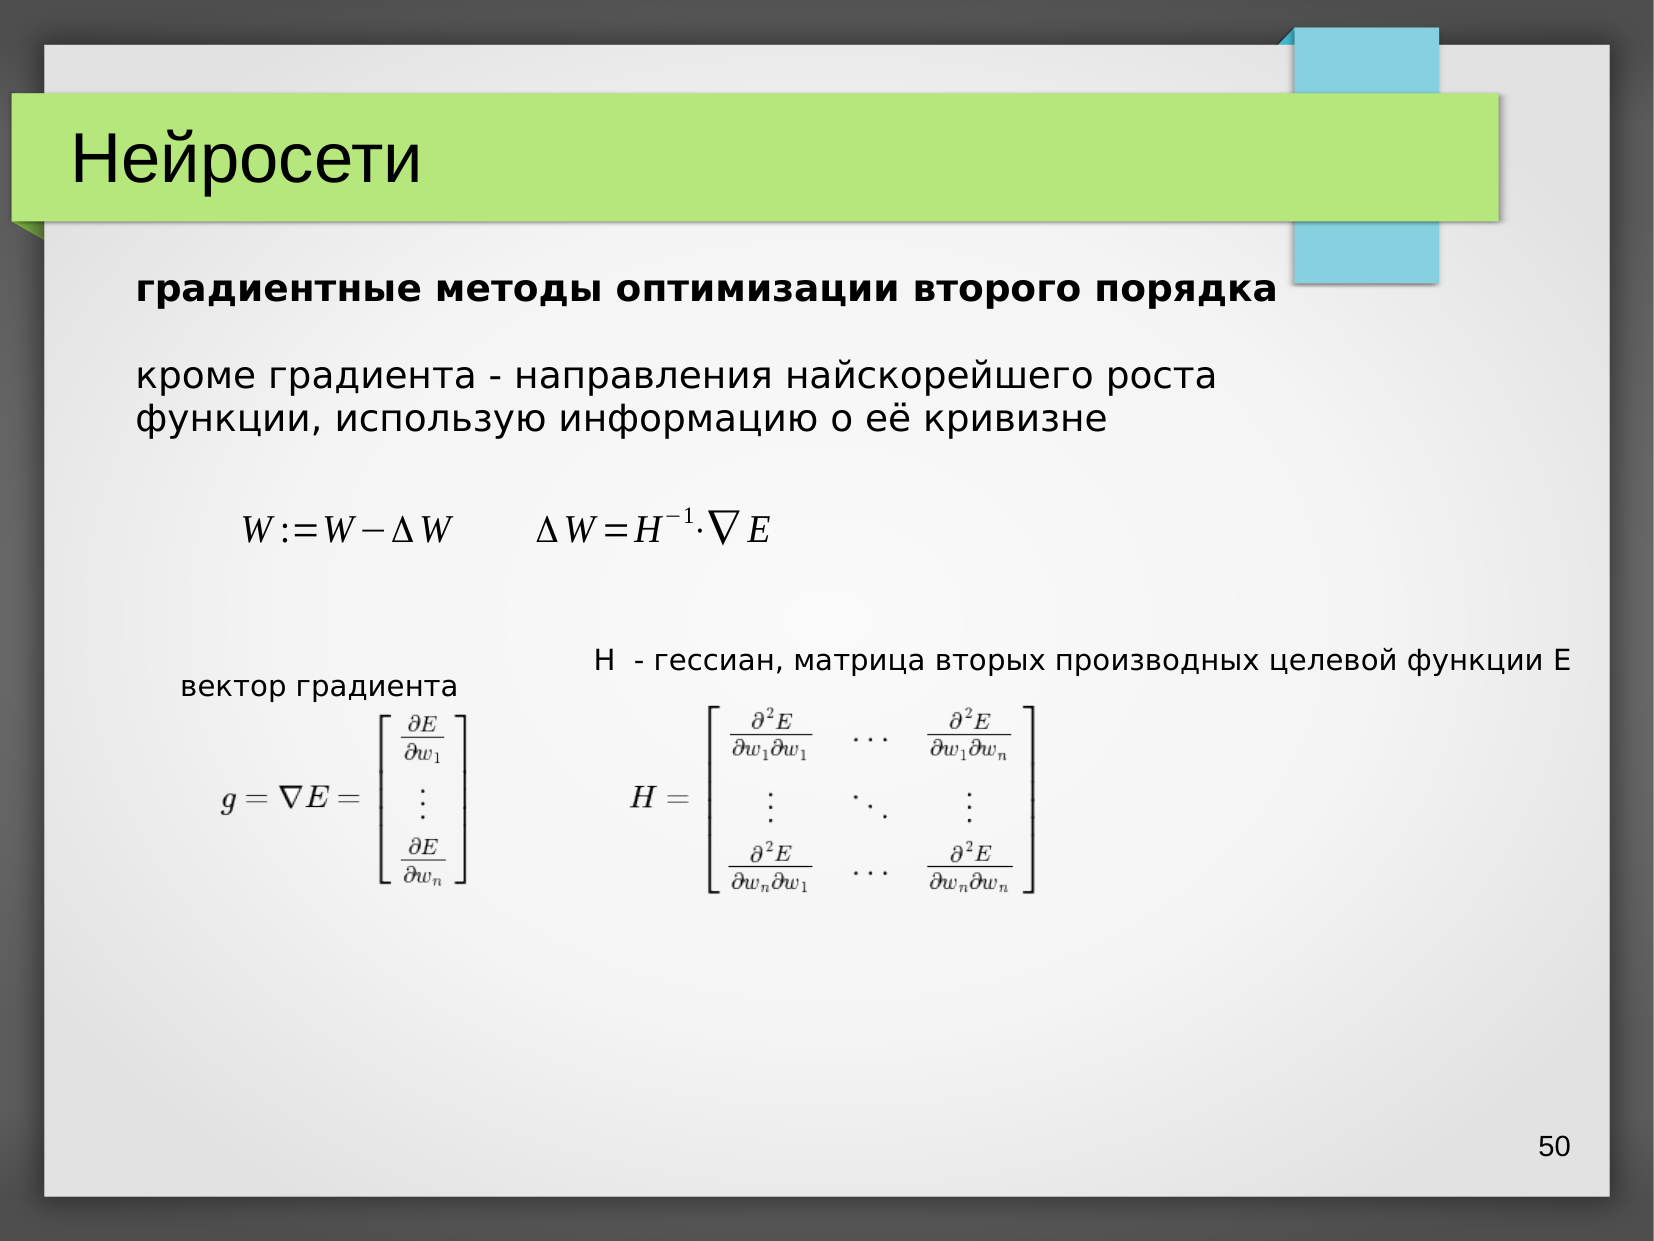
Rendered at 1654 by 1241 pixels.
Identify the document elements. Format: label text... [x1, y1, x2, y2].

chart [234, 514, 461, 556]
text_box вектор градиента [165, 661, 474, 711]
chart [529, 506, 780, 556]
text_box градиентные методы оптимизации второго порядка кроме градиента - направления найскорейшего роста функции, использую информацию о её кривизне [120, 259, 1371, 449]
title Нейросети [70, 118, 1205, 199]
picture [0, 0, 1654, 1241]
text_box H - гессиан, матрица вторых производных целевой функции E [578, 635, 1595, 686]
